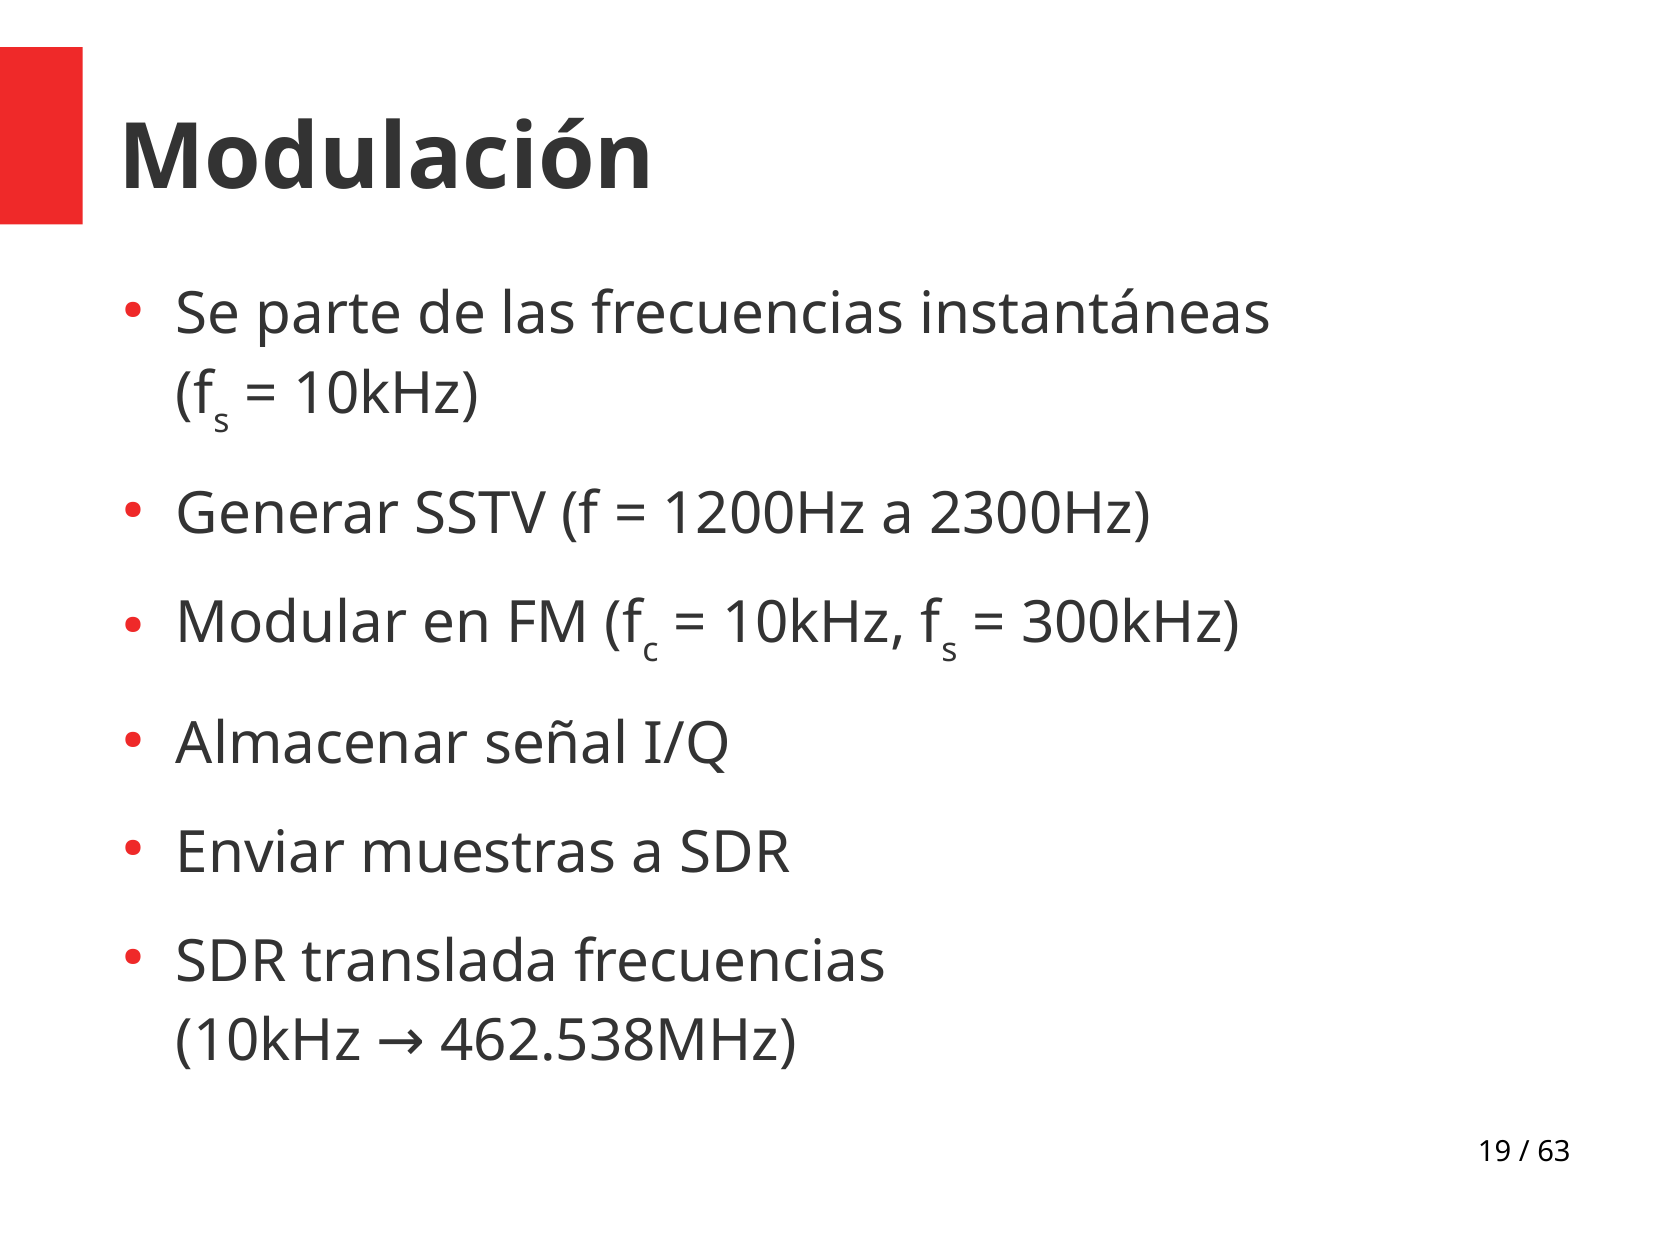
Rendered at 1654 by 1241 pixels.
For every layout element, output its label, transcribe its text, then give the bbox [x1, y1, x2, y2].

list Se parte de las frecuencias instantáneas (fs = 10kHz) Generar SSTV (f = 1200Hz a 2300Hz) Modular en FM (fc = 10kHz, fs = 300kHz) Almacenar señal I/Q Enviar muestras a SDR SDR translada frecuencias (10kHz → 462.538MHz) [105, 271, 1546, 991]
title Modulación [118, 49, 1571, 257]
